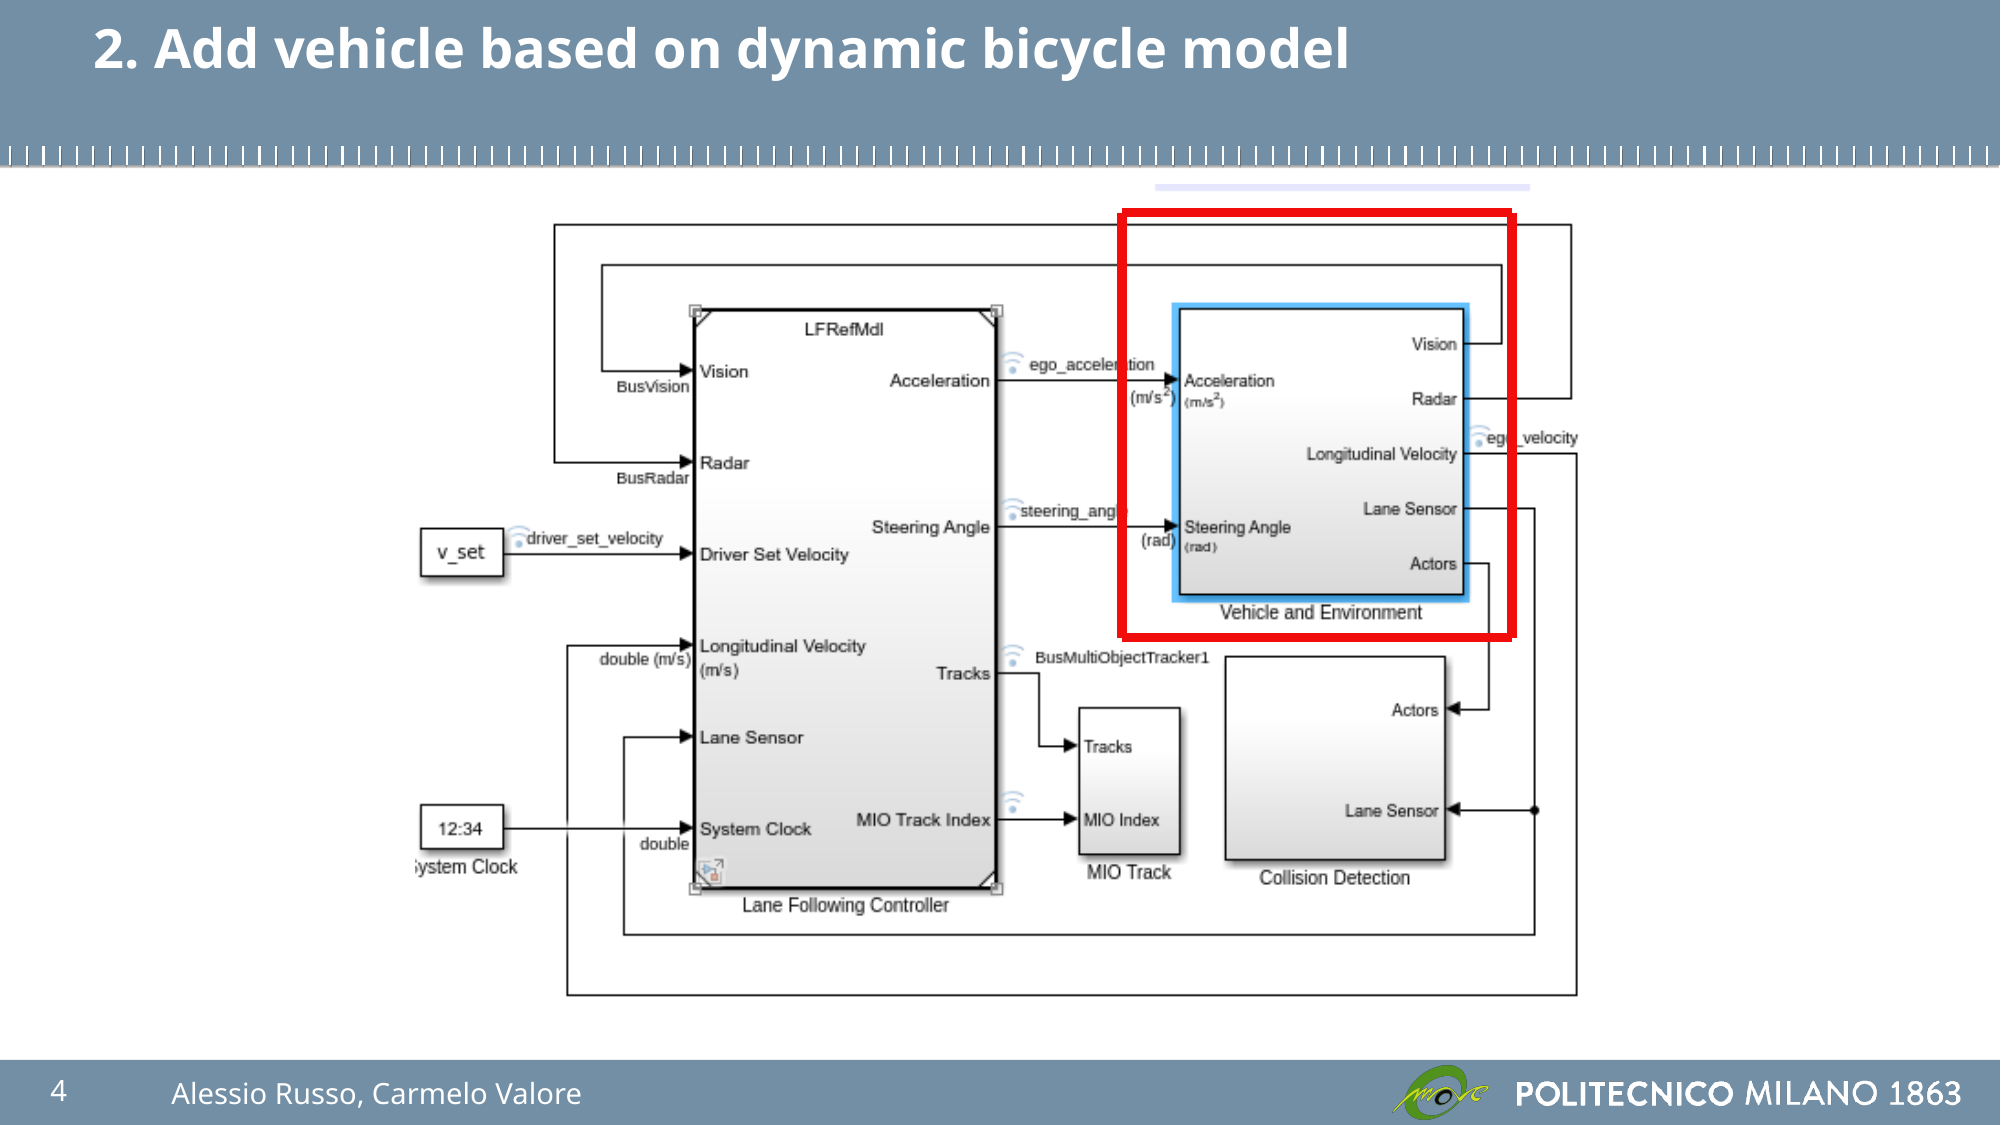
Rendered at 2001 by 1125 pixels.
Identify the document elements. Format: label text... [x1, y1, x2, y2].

title 2. Add vehicle based on dynamic bicycle model [78, 8, 1922, 86]
picture [1392, 1065, 1489, 1120]
slide_number <numero> [7, 1062, 110, 1123]
footer Alessio Russo, Carmelo Valore [156, 1062, 1007, 1123]
picture [1510, 1068, 1967, 1117]
picture [415, 184, 1585, 1035]
